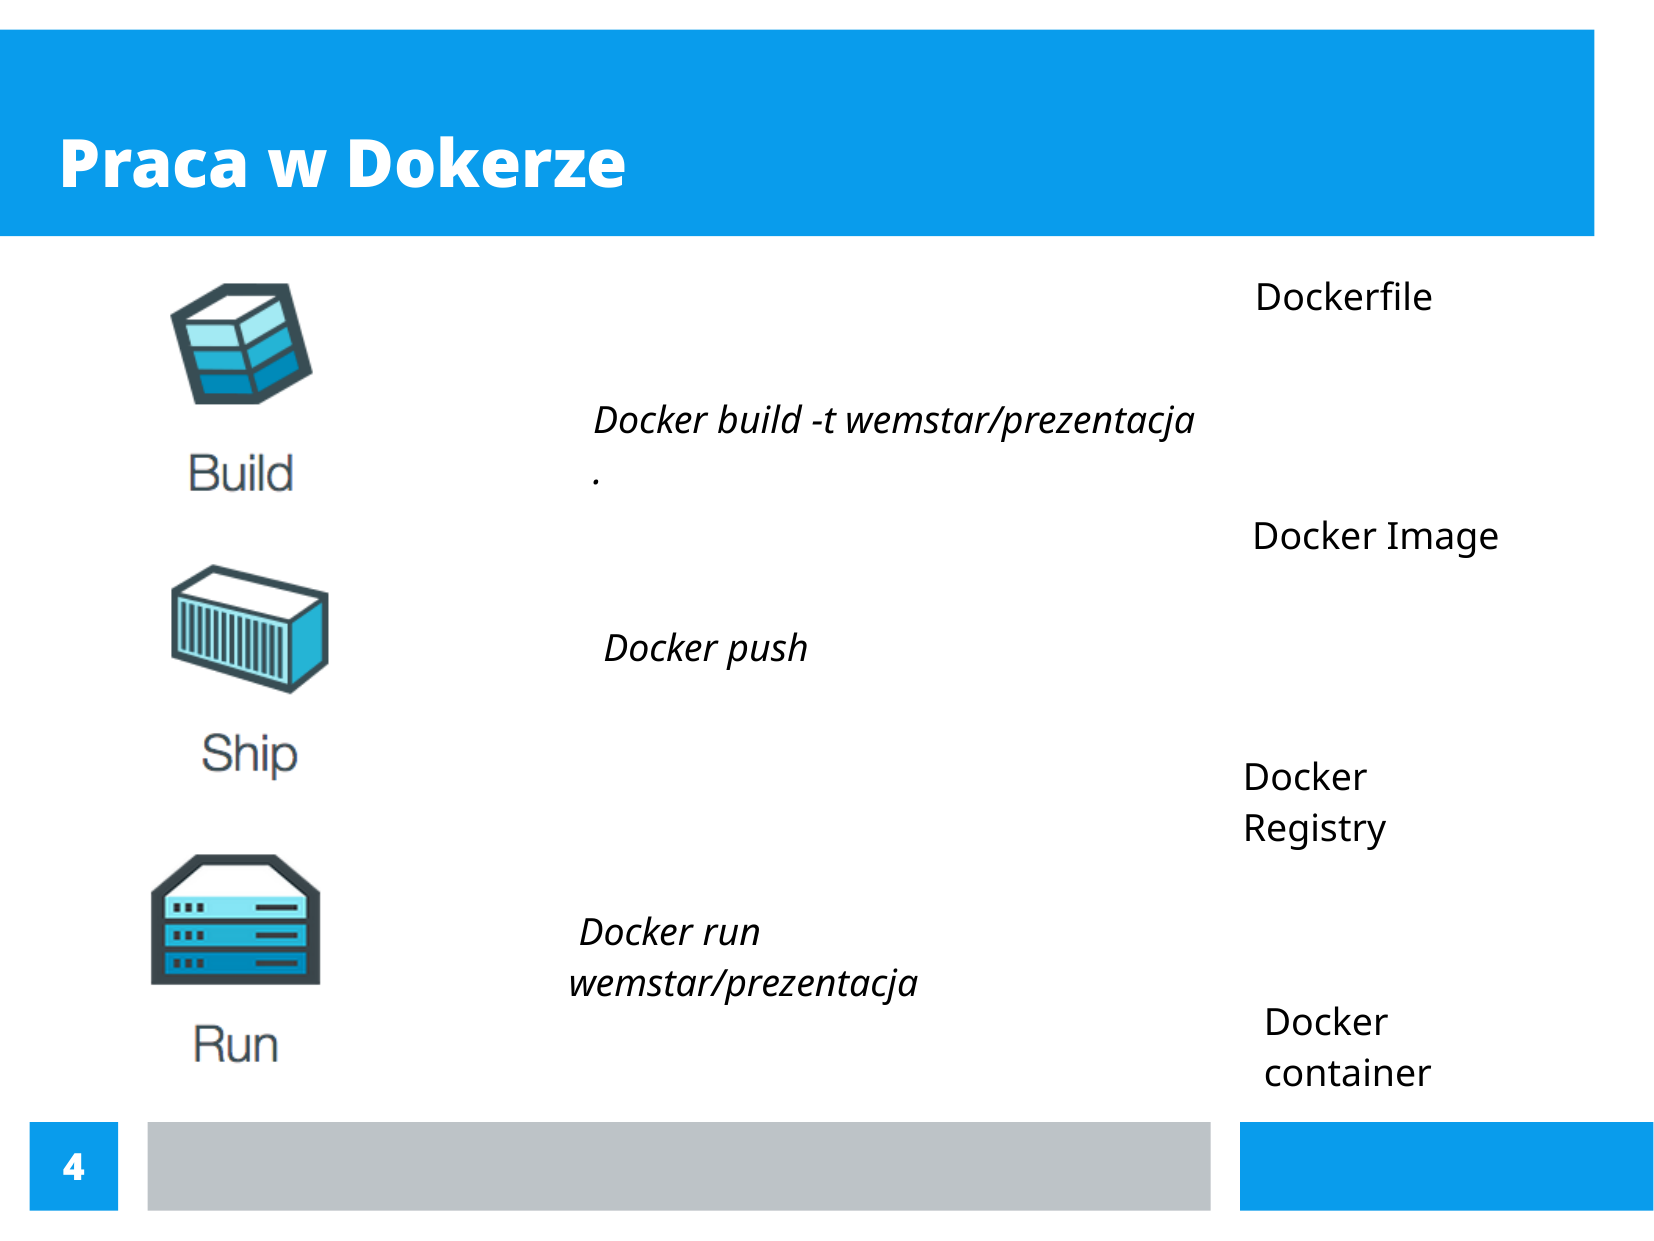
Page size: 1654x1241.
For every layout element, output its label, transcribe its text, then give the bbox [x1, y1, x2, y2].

text_box Docker container [1248, 988, 1550, 1050]
picture [108, 246, 374, 513]
picture [81, 817, 372, 1084]
picture [112, 527, 379, 793]
text_box Docker build -t wemstar/prezentacja . [568, 386, 1217, 495]
text_box Dockerfile [1240, 263, 1533, 325]
text_box Docker push [578, 614, 1090, 676]
text_box Docker run wemstar/prezentacja [553, 897, 1134, 973]
title Praca w Dokerze [59, 59, 1595, 207]
text_box Docker Registry [1228, 743, 1532, 805]
text_box Docker Image [1237, 501, 1524, 564]
